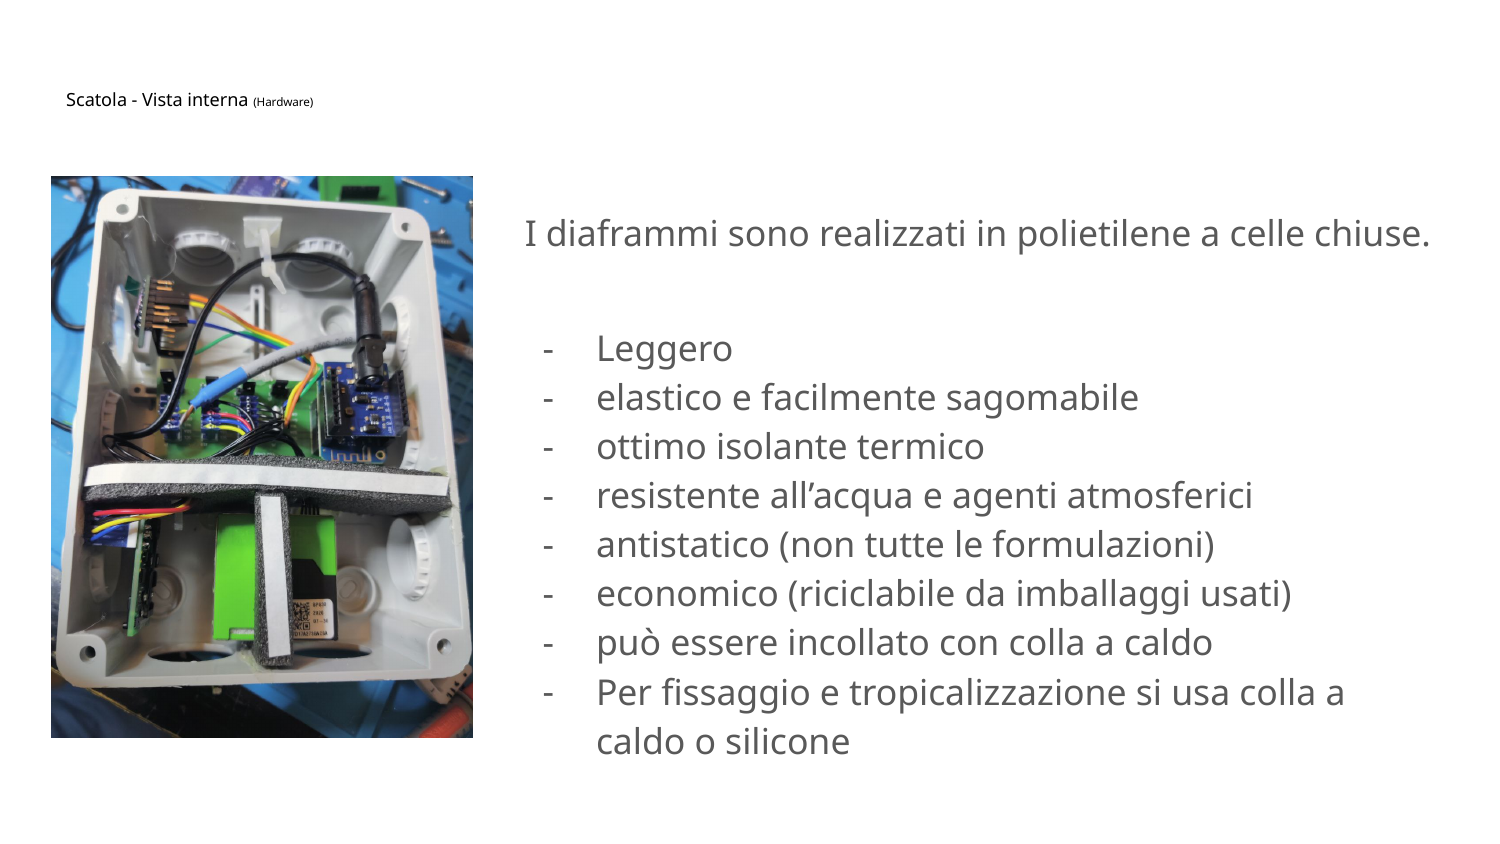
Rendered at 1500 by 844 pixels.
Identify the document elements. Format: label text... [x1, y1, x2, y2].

picture [51, 176, 473, 738]
list I diaframmi sono realizzati in polietilene a celle chiuse. Leggero elastico e facilmente sagomabile ottimo isolante termico resistente all’acqua e agenti atmosferici antistatico (non tutte le formulazioni) economico (riciclabile da imballaggi usati) può essere incollato con colla a caldo Per fissaggio e tropicalizzazione si usa colla a caldo o silicone [509, 189, 1449, 824]
title Scatola - Vista interna (Hardware) [51, 72, 1449, 167]
